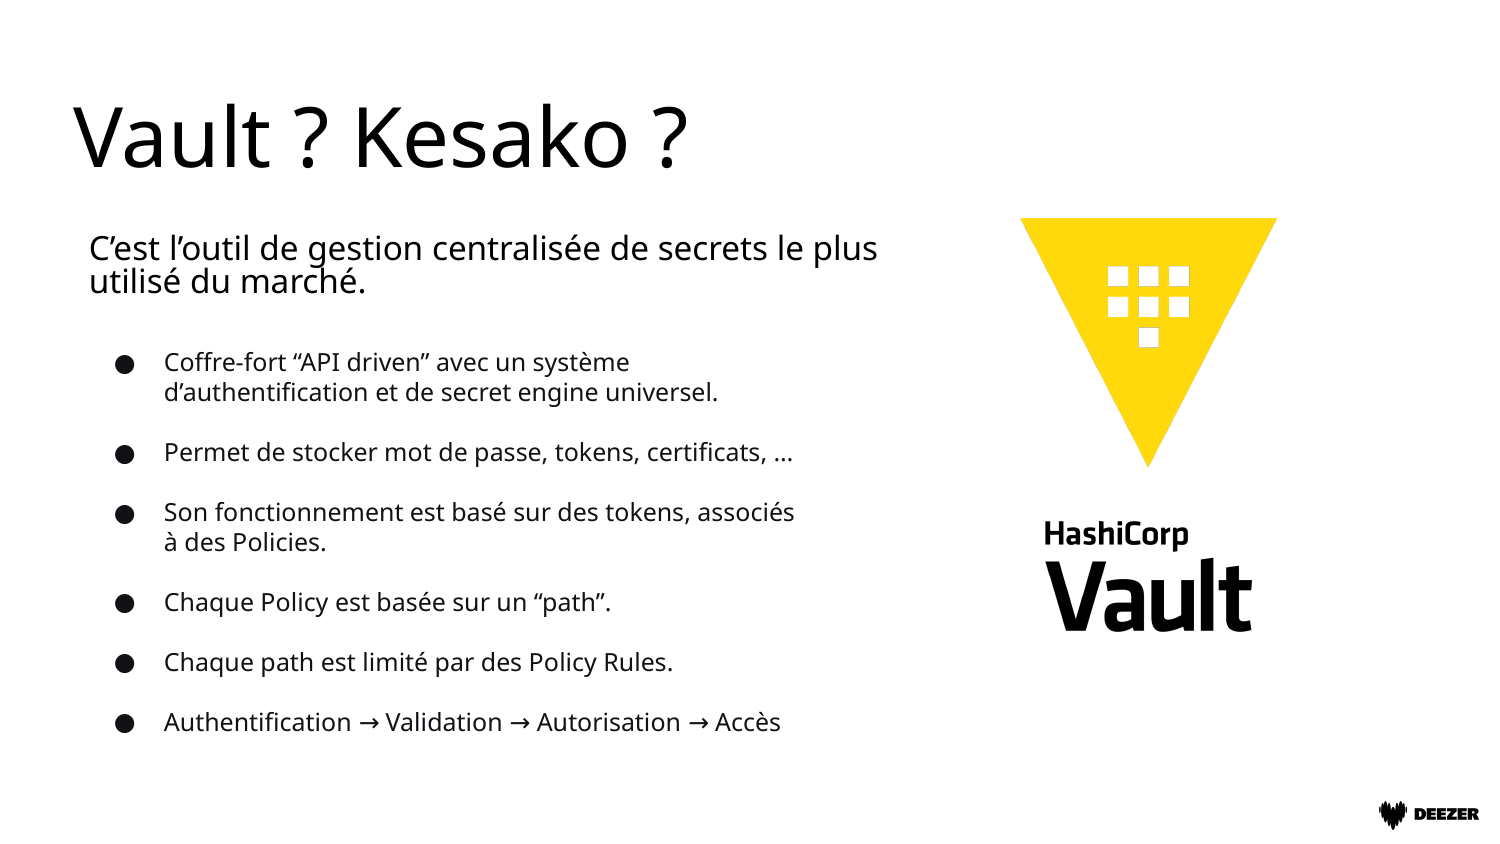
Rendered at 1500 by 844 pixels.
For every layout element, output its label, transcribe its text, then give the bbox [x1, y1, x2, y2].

subtitle C’est l’outil de gestion centralisée de secrets le plus utilisé du marché. [73, 217, 906, 353]
picture [1379, 801, 1479, 830]
picture [967, 162, 1330, 682]
title Vault ? Kesako ? [73, 99, 1427, 275]
list Coffre-fort “API driven” avec un système d’authentification et de secret engine universel. Permet de stocker mot de passe, tokens, certificats, … Son fonctionnement est basé sur des tokens, associés à des Policies. Chaque Policy est basée sur un “path”. Chaque path est limité par des Policy Rules. Authentification → Validation → Autorisation → Accès [73, 331, 820, 740]
